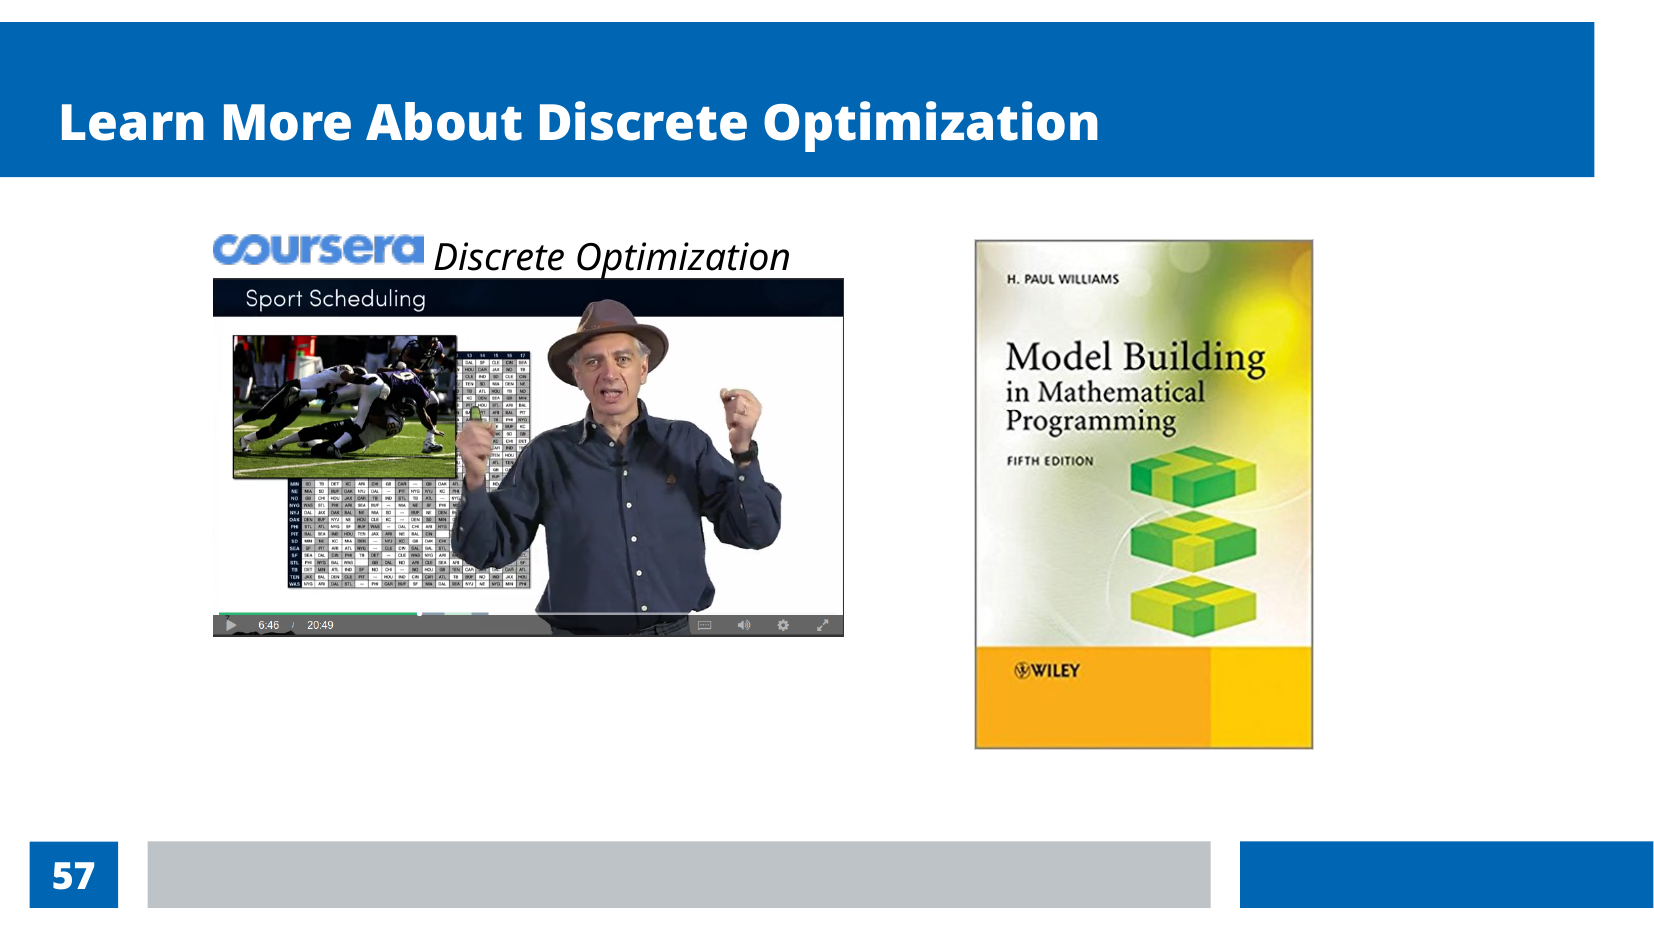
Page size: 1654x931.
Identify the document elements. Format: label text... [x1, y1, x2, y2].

title Learn More About Discrete Optimization [59, 44, 1595, 156]
picture [213, 278, 844, 637]
picture [213, 233, 424, 267]
picture [974, 239, 1314, 750]
text_box Discrete Optimization [389, 222, 863, 286]
